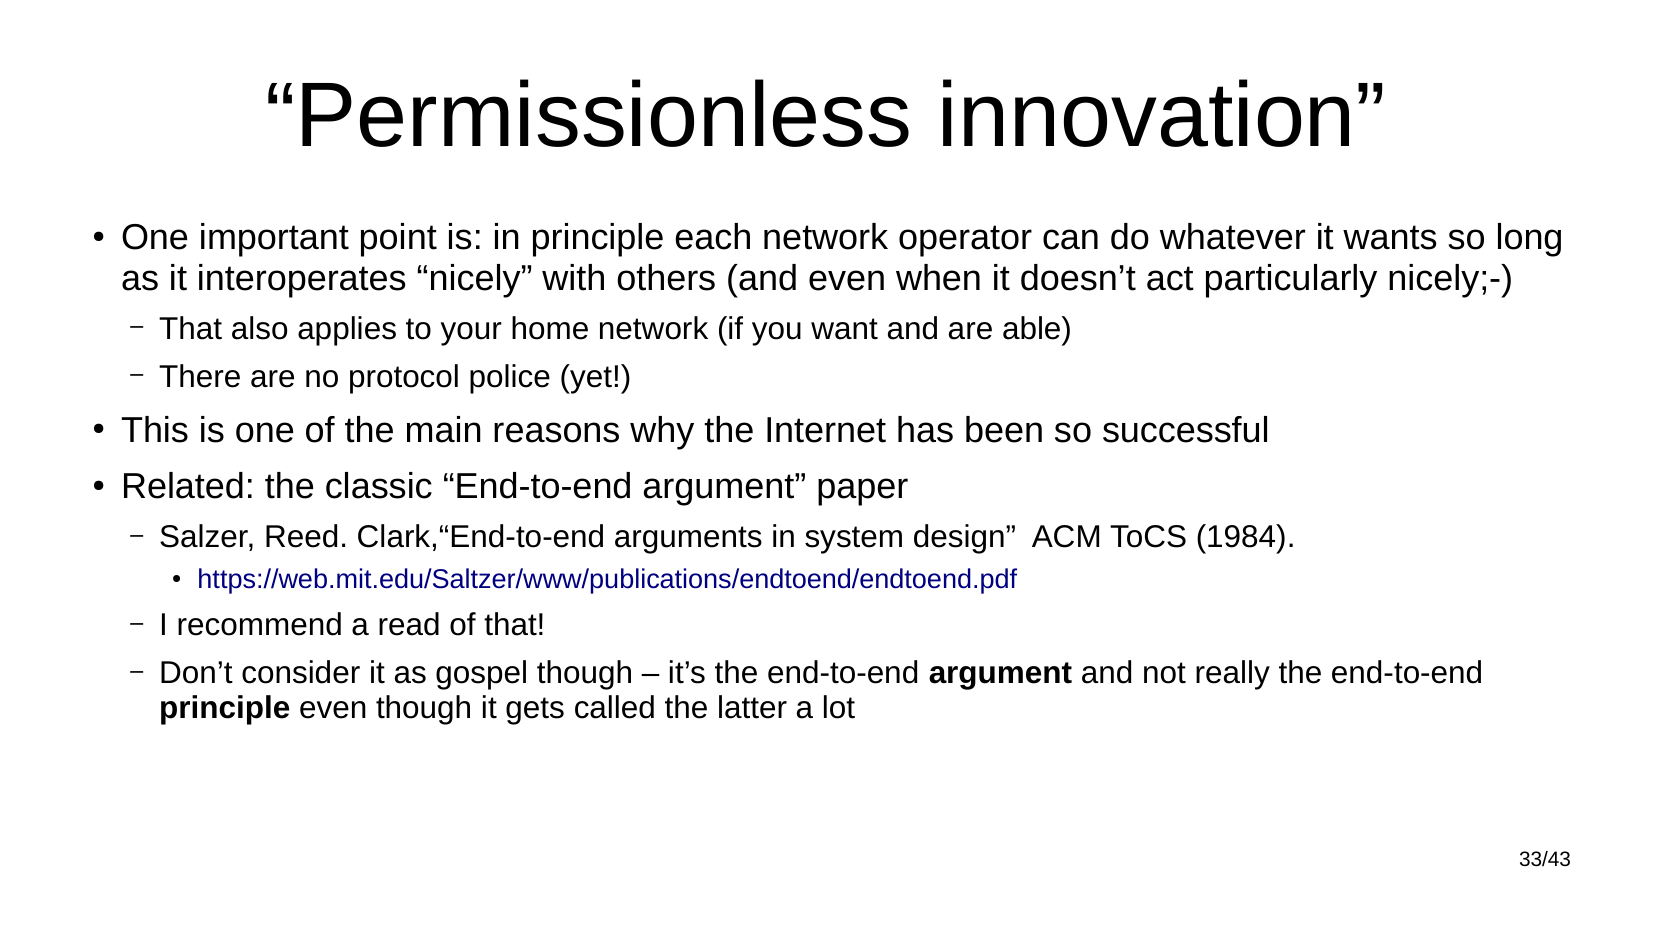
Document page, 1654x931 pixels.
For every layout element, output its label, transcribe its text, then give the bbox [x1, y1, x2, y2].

list One important point is: in principle each network operator can do whatever it wants so long as it interoperates “nicely” with others (and even when it doesn’t act particularly nicely;-) That also applies to your home network (if you want and are able) There are no protocol police (yet!) This is one of the main reasons why the Internet has been so successful Related: the classic “End-to-end argument” paper Salzer, Reed. Clark,“End-to-end arguments in system design” ACM ToCS (1984). https://web.mit.edu/Saltzer/www/publications/endtoend/endtoend.pdf I recommend a read of that! Don’t consider it as gospel though – it’s the end-to-end argument and not really the end-to-end principle even though it gets called the latter a lot [82, 217, 1571, 758]
title “Permissionless innovation” [82, 37, 1571, 193]
